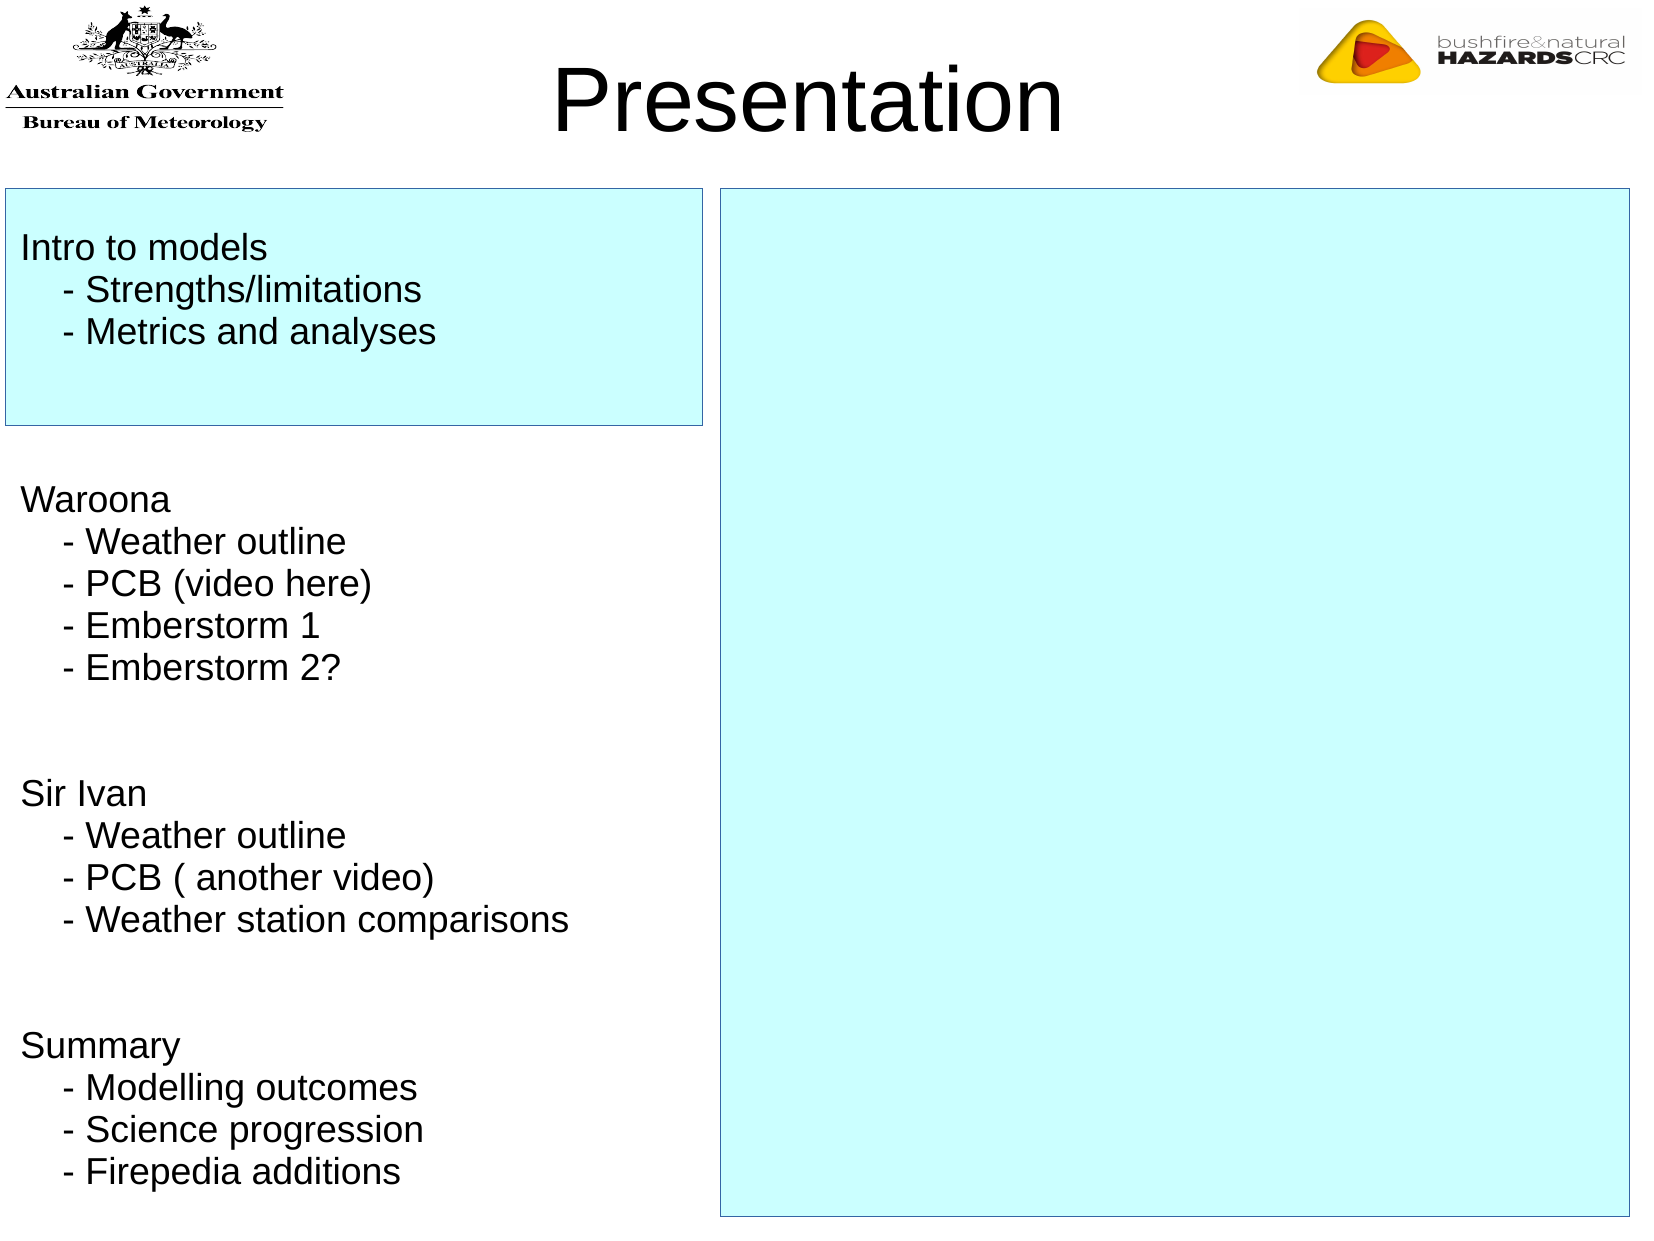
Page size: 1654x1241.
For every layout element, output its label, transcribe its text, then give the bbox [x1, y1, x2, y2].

text_box Intro to models - Strengths/limitations - Metrics and analyses Waroona - Weather outline - PCB (video here) - Emberstorm 1 - Emberstorm 2? Sir Ivan - Weather outline - PCB ( another video) - Weather station comparisons Summary - Modelling outcomes - Science progression - Firepedia additions [5, 177, 721, 1241]
picture [5, 5, 284, 132]
text_box [720, 188, 1630, 1217]
picture [1329, 8, 1642, 95]
text_box Presentation [289, 0, 1329, 188]
